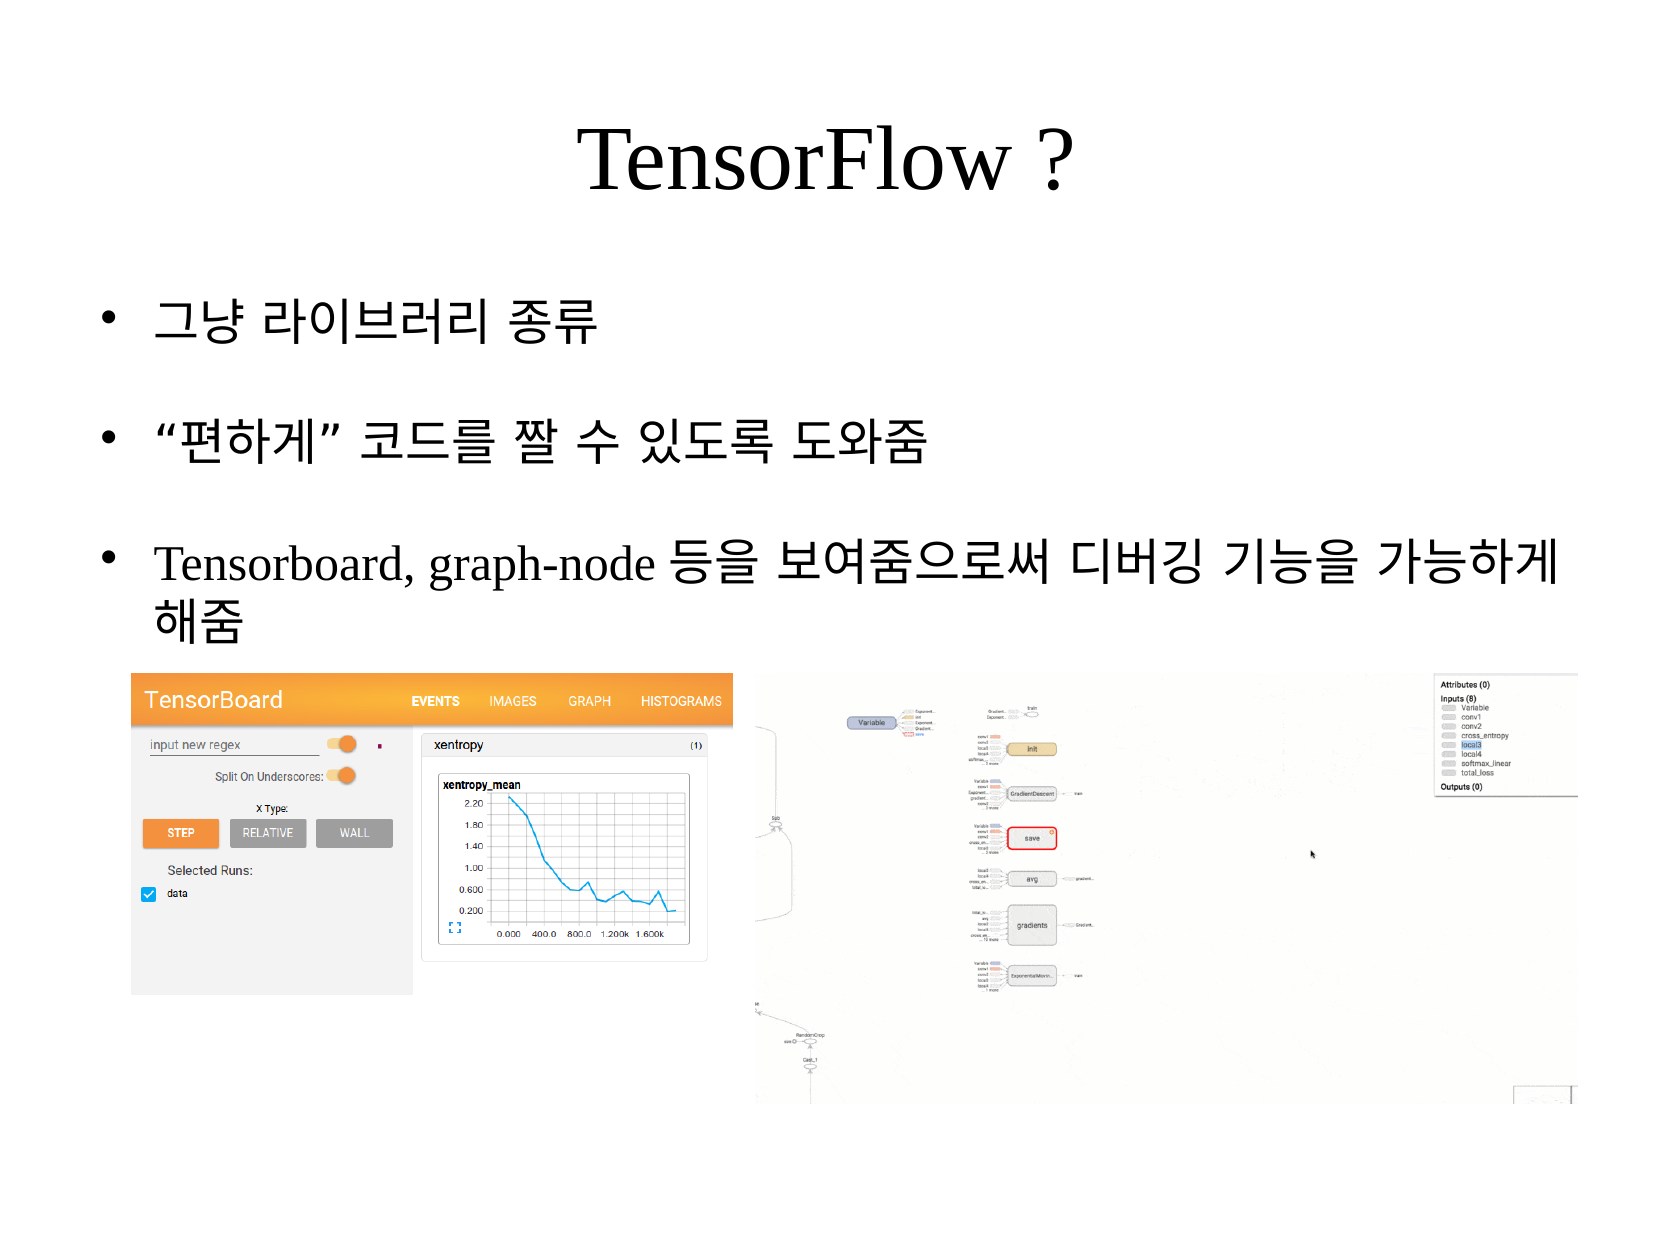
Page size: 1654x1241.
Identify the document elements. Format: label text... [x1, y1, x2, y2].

text_box 그냥 라이브러리 종류 “편하게” 코드를 짤 수 있도록 도와줌 Tensorboard, graph-node 등을 보여줌으로써 디버깅 기능을 가능하게 해줌 [82, 290, 1571, 1010]
text_box TensorFlow ? [82, 49, 1571, 257]
picture [755, 673, 1578, 1104]
picture [131, 673, 733, 995]
